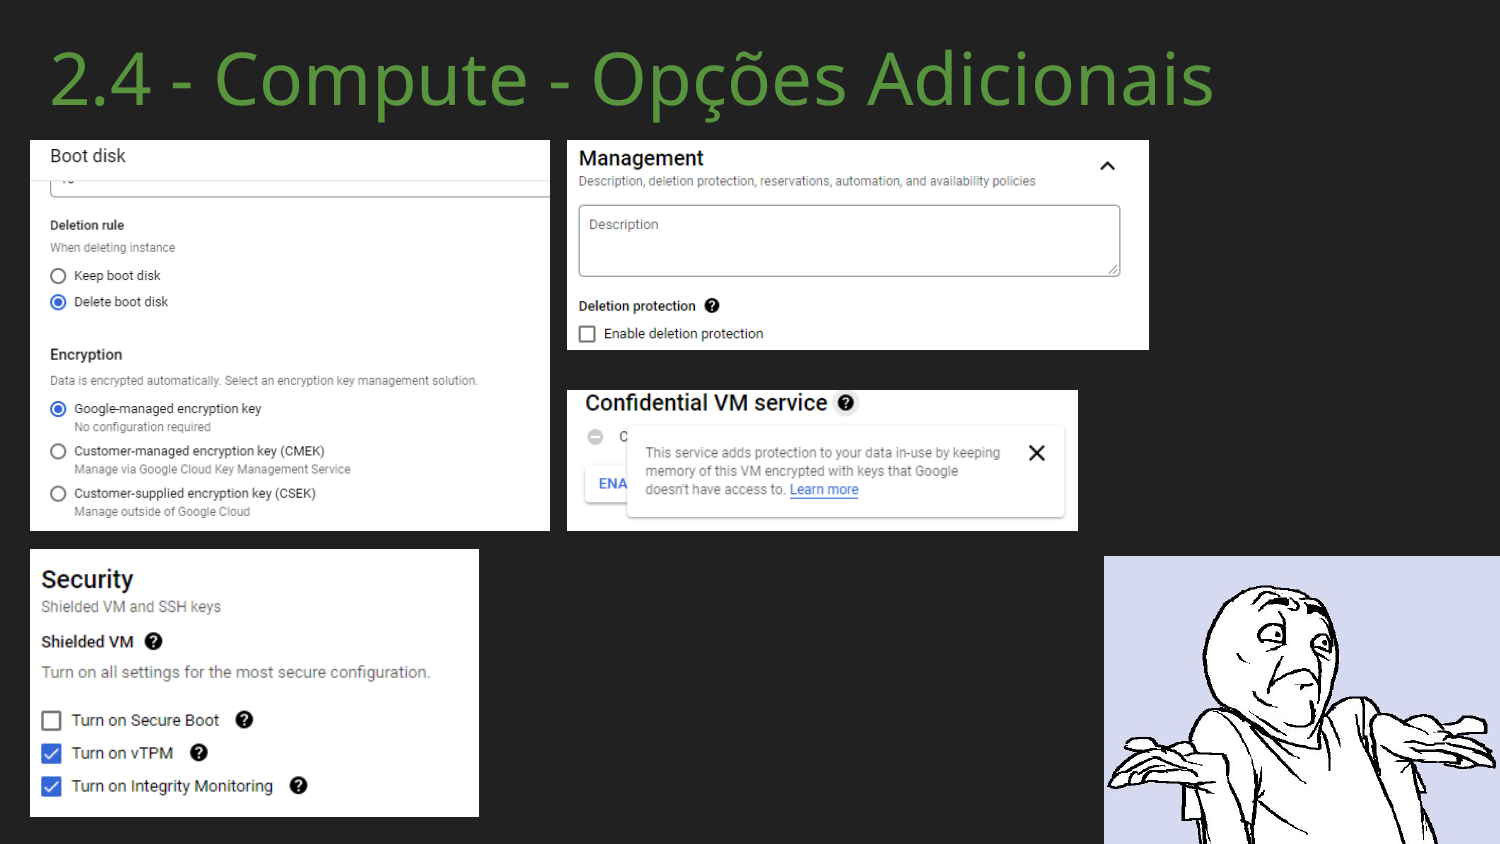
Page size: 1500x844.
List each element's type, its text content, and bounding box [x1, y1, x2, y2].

picture [567, 390, 1078, 531]
picture [567, 140, 1149, 350]
picture [1104, 556, 1500, 844]
picture [30, 549, 479, 817]
title 2.4 - Compute - Opções Adicionais [34, 17, 1432, 168]
picture [30, 140, 550, 531]
